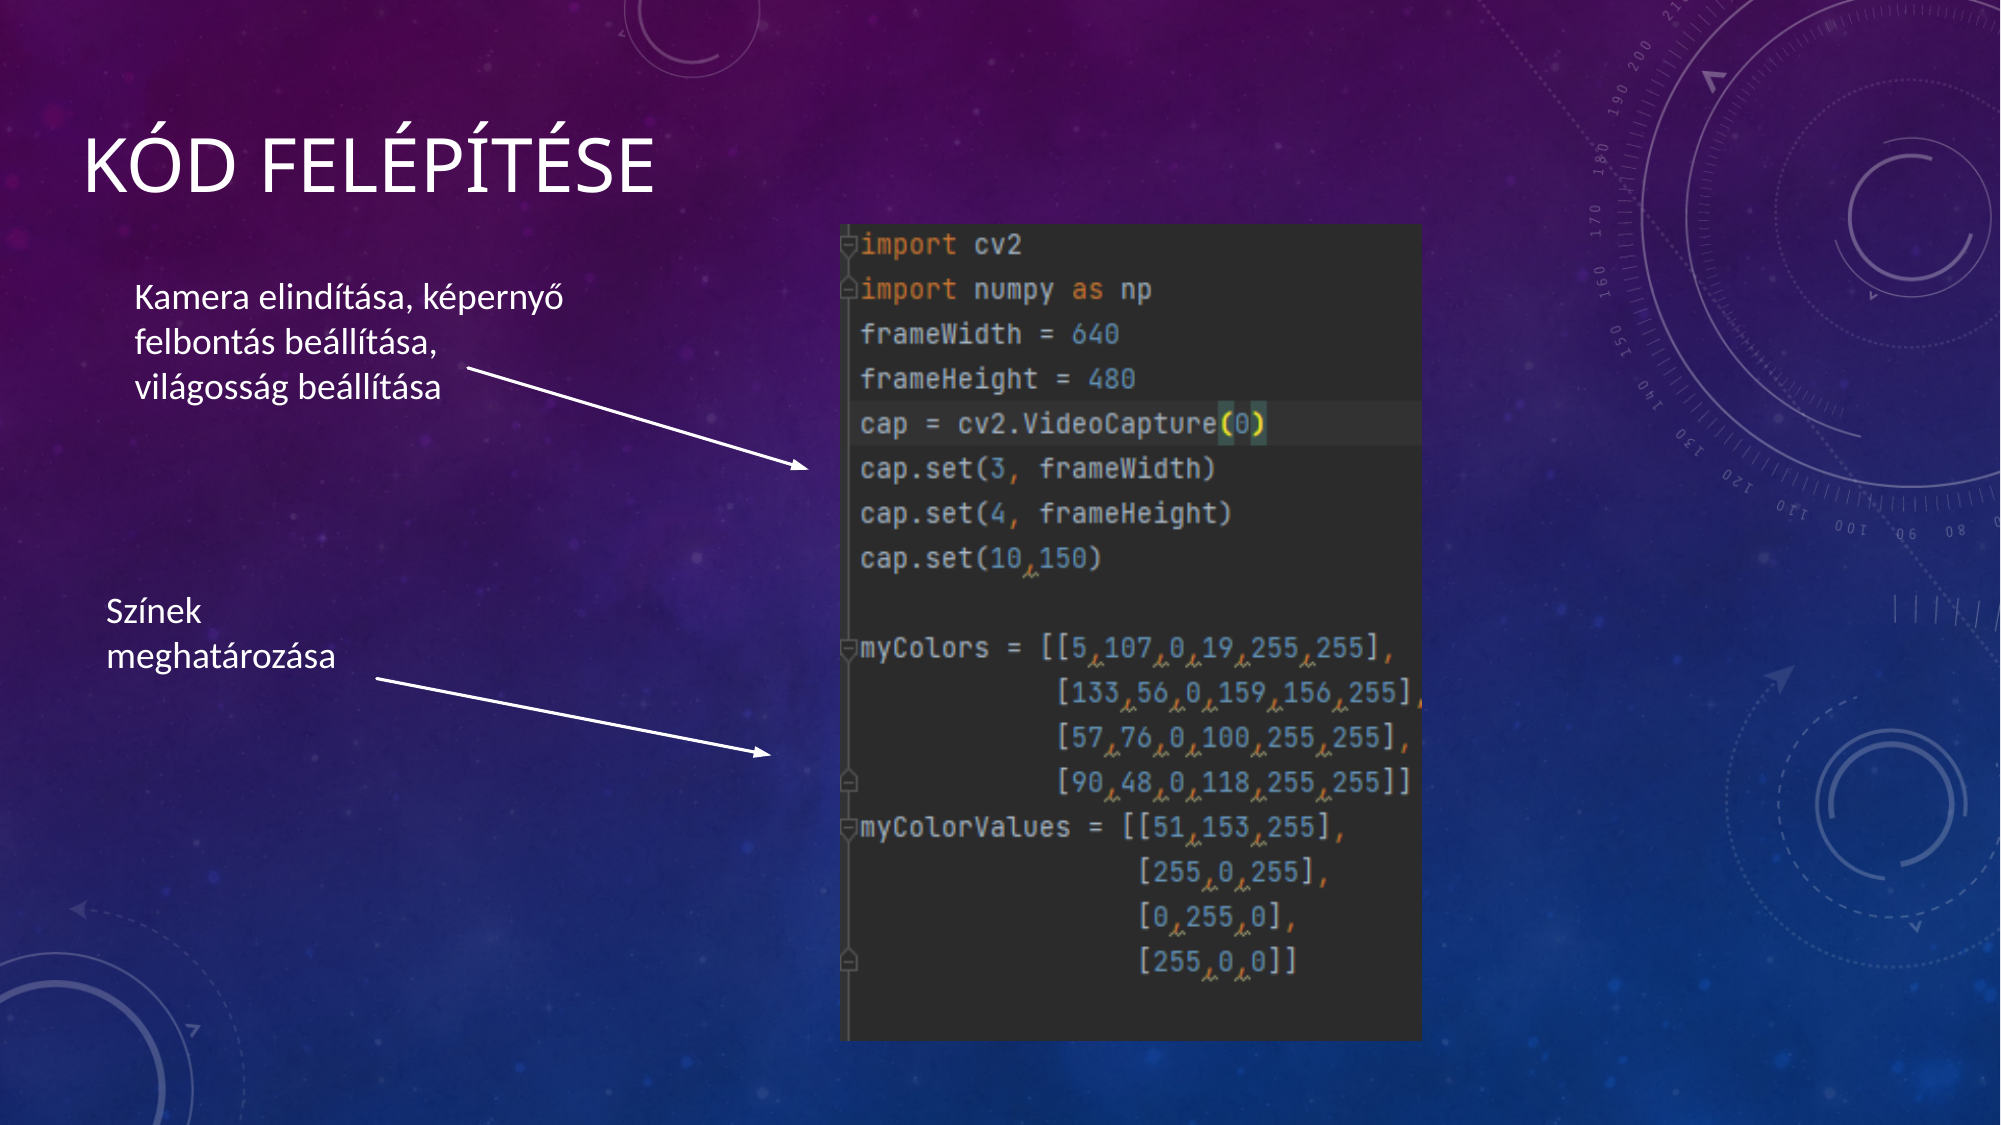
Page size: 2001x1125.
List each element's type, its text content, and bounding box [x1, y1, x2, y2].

text_box Színek meghatározása [91, 578, 417, 685]
title Kód felépítése [66, 42, 1729, 282]
picture [840, 224, 1422, 1041]
text_box Kamera elindítása, képernyő felbontás beállítása, világosság beállítása [119, 264, 584, 416]
